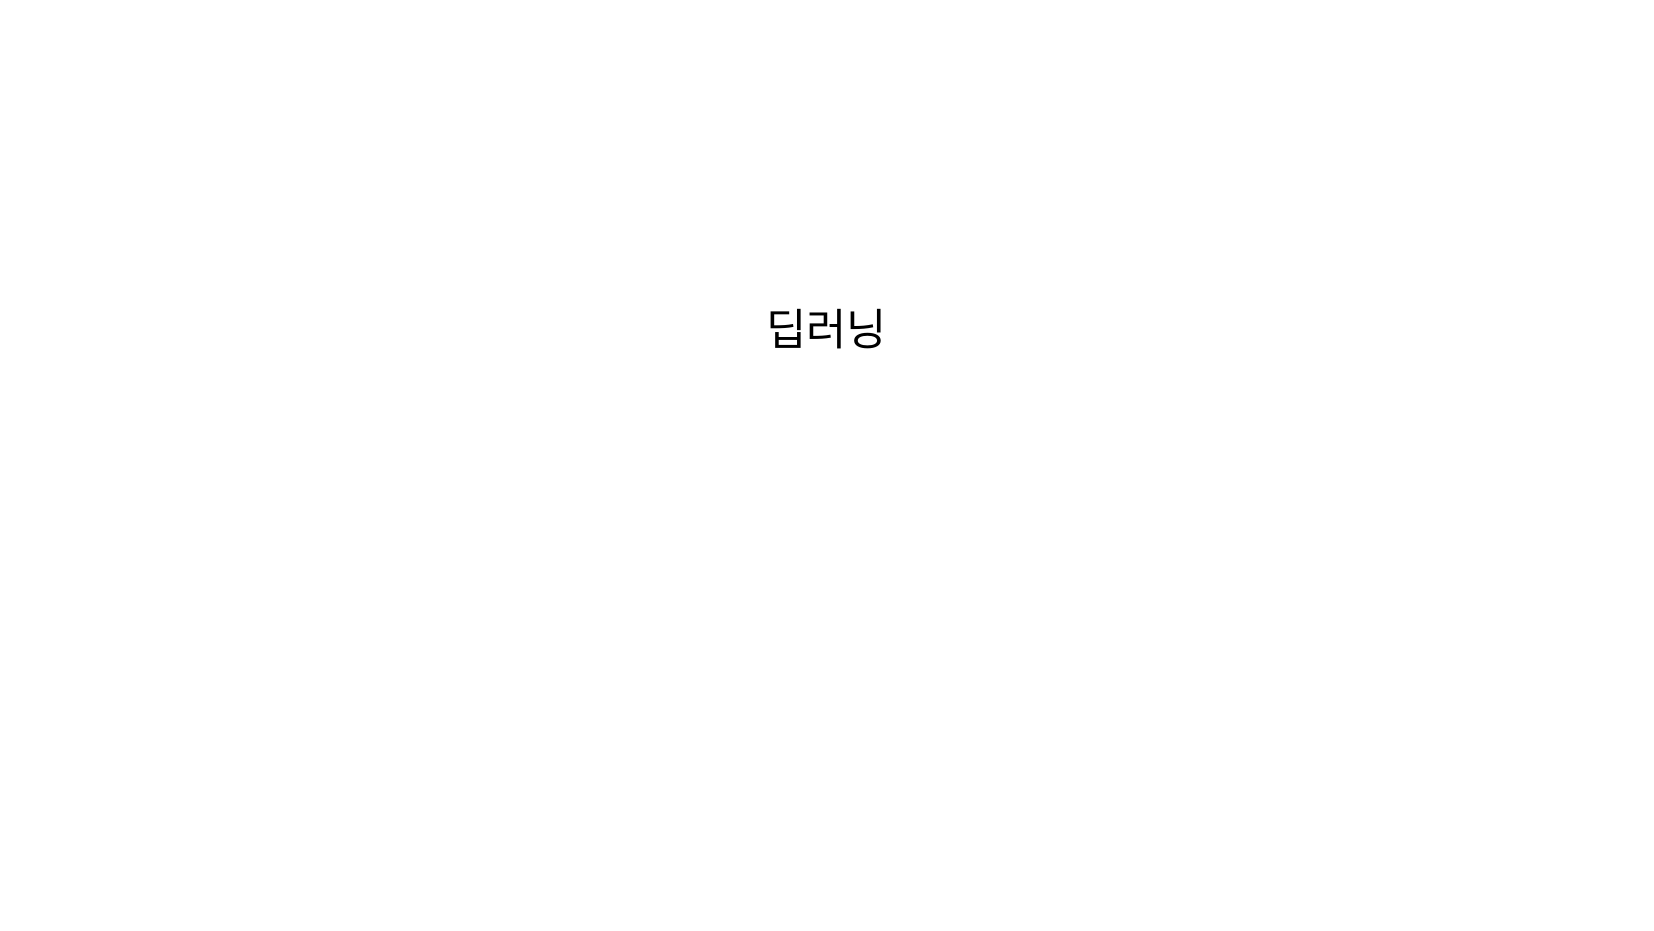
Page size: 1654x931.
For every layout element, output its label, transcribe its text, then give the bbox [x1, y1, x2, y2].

text_box 딥러닝 [337, 187, 1325, 465]
